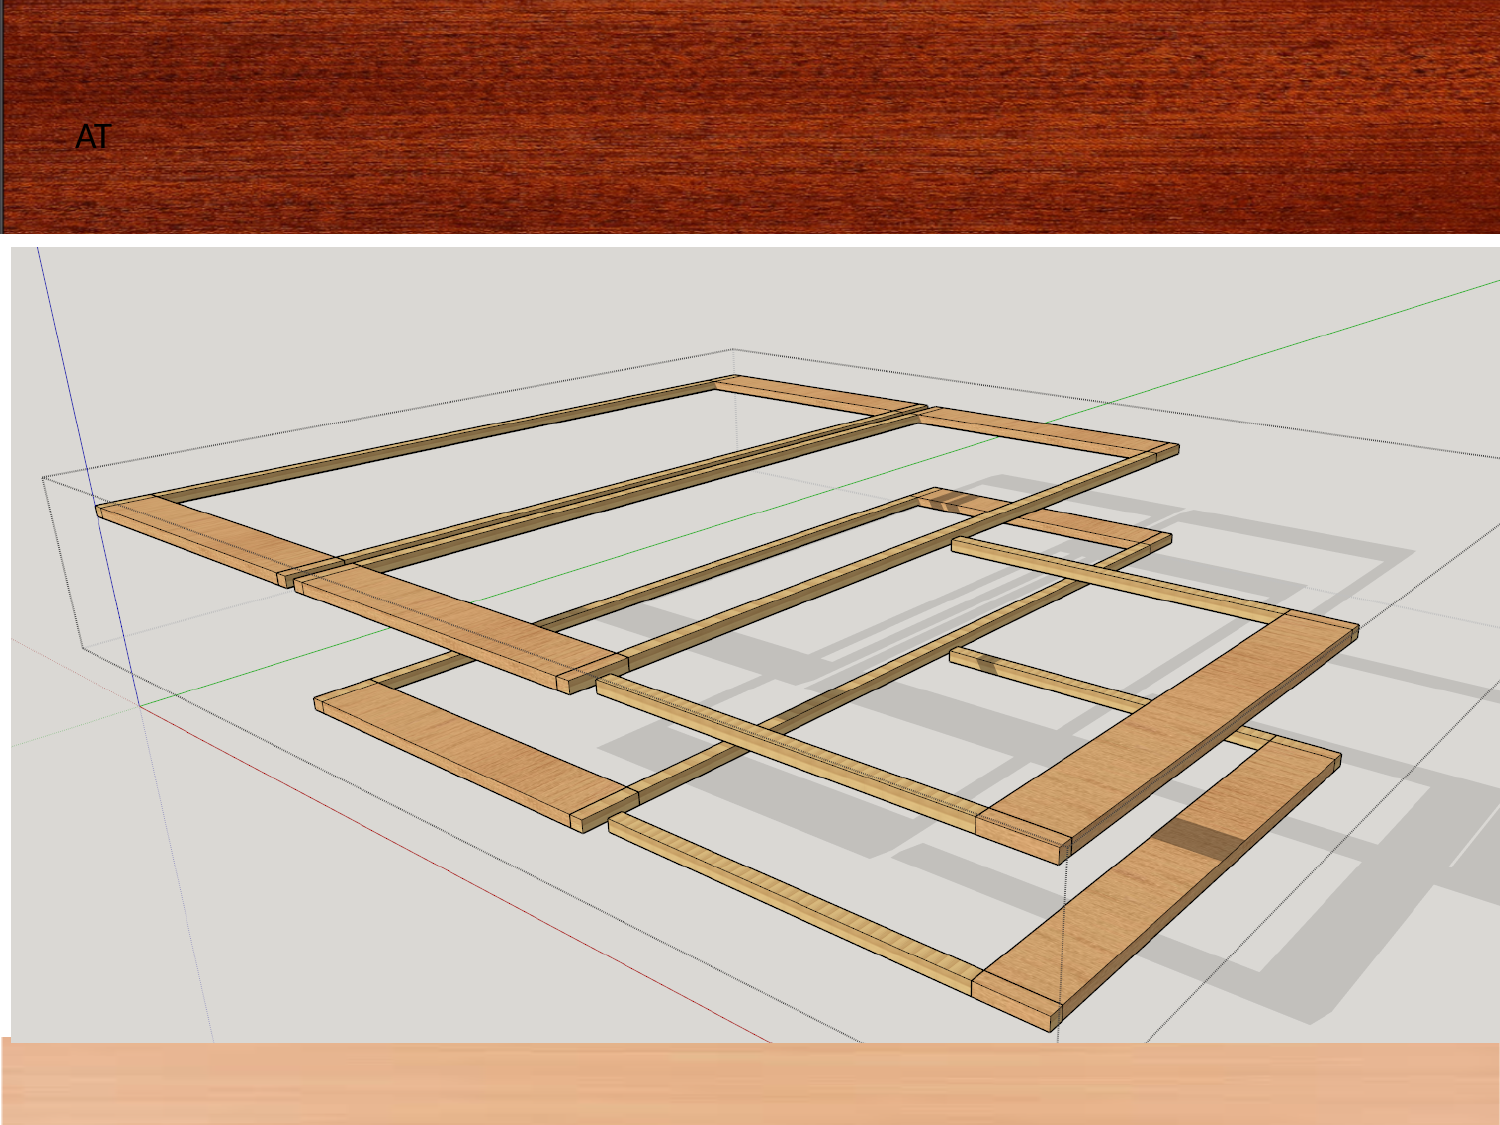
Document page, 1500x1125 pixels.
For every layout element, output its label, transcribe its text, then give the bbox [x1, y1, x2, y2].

picture [3, 247, 1500, 1125]
title AT [75, 45, 1425, 233]
picture [0, 0, 1500, 234]
